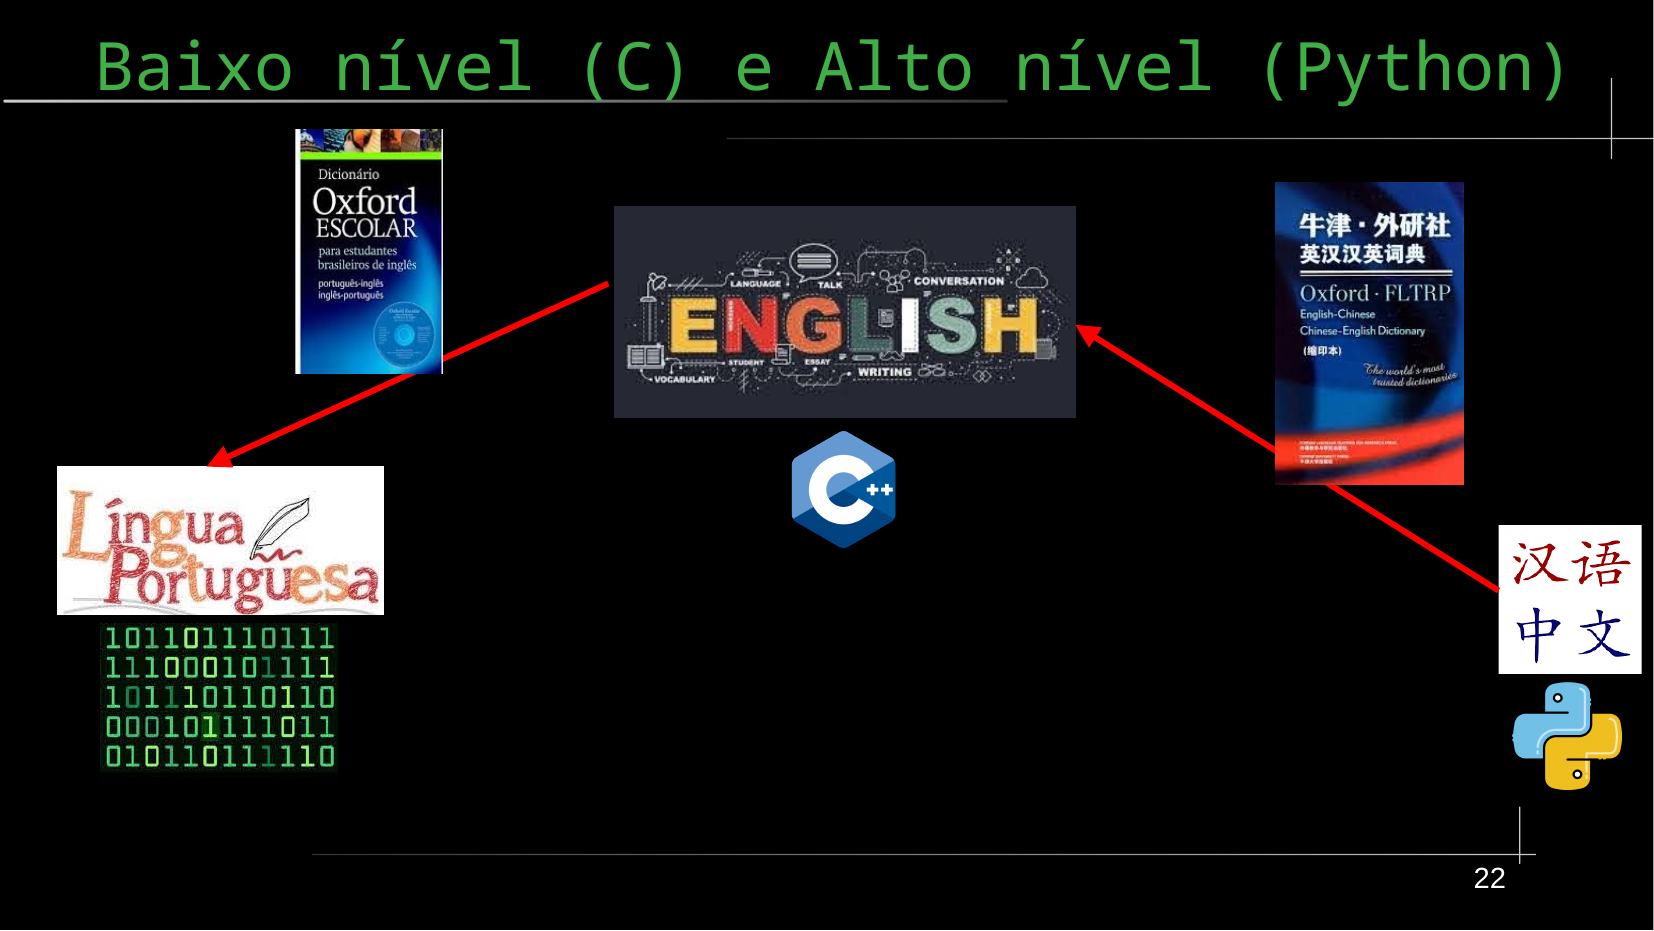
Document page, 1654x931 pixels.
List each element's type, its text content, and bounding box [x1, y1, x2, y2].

picture [614, 206, 1076, 418]
title Baixo nível (C) e Alto nível (Python) [23, 11, 1589, 119]
picture [785, 431, 902, 548]
picture [1510, 679, 1625, 793]
picture [57, 466, 384, 786]
picture [1498, 525, 1642, 674]
picture [1275, 182, 1464, 485]
picture [295, 129, 443, 374]
